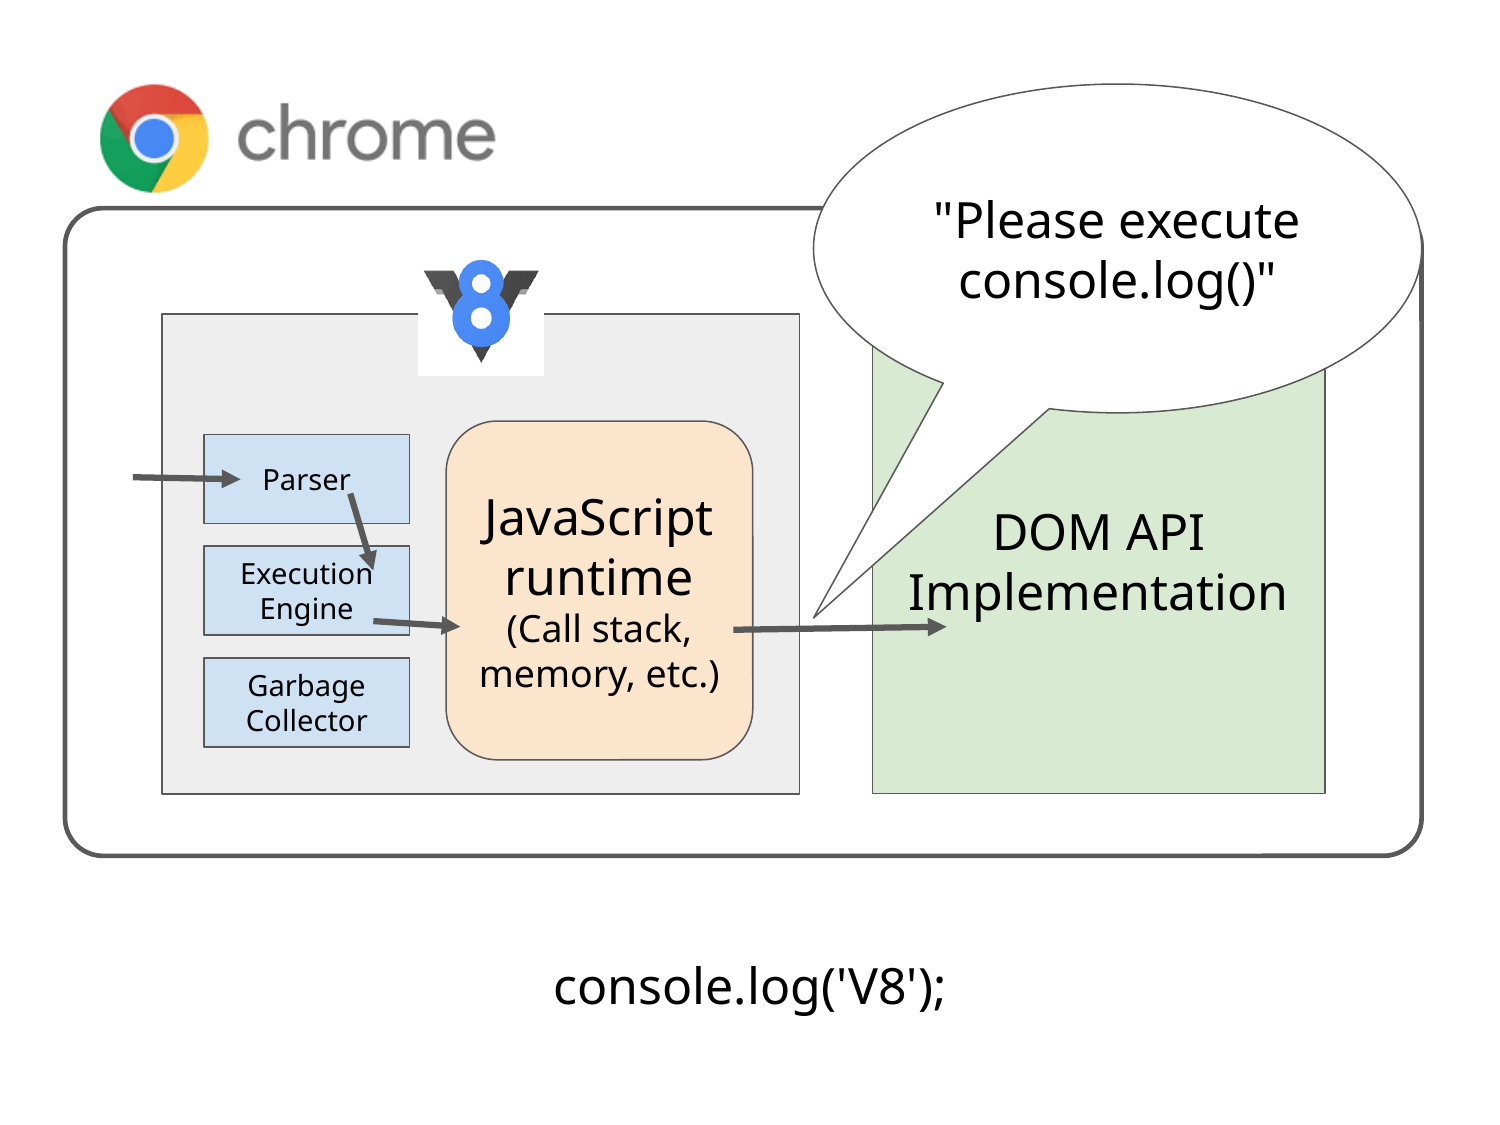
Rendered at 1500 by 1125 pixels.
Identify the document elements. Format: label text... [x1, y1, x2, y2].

text_box "Please execute console.log()" [813, 84, 1422, 619]
text_box console.log('V8'); [240, 939, 1260, 1064]
picture [99, 211, 544, 376]
text_box Execution Engine [204, 545, 410, 635]
text_box Parser [204, 434, 410, 524]
picture [99, 72, 516, 205]
text_box DOM API Implementation [872, 347, 942, 510]
text_box DOM API Implementation [872, 369, 1326, 794]
text_box JavaScript runtime (Call stack, memory, etc.) [446, 421, 753, 760]
text_box [161, 314, 800, 626]
text_box Garbage Collector [204, 658, 410, 748]
text_box [161, 481, 800, 794]
